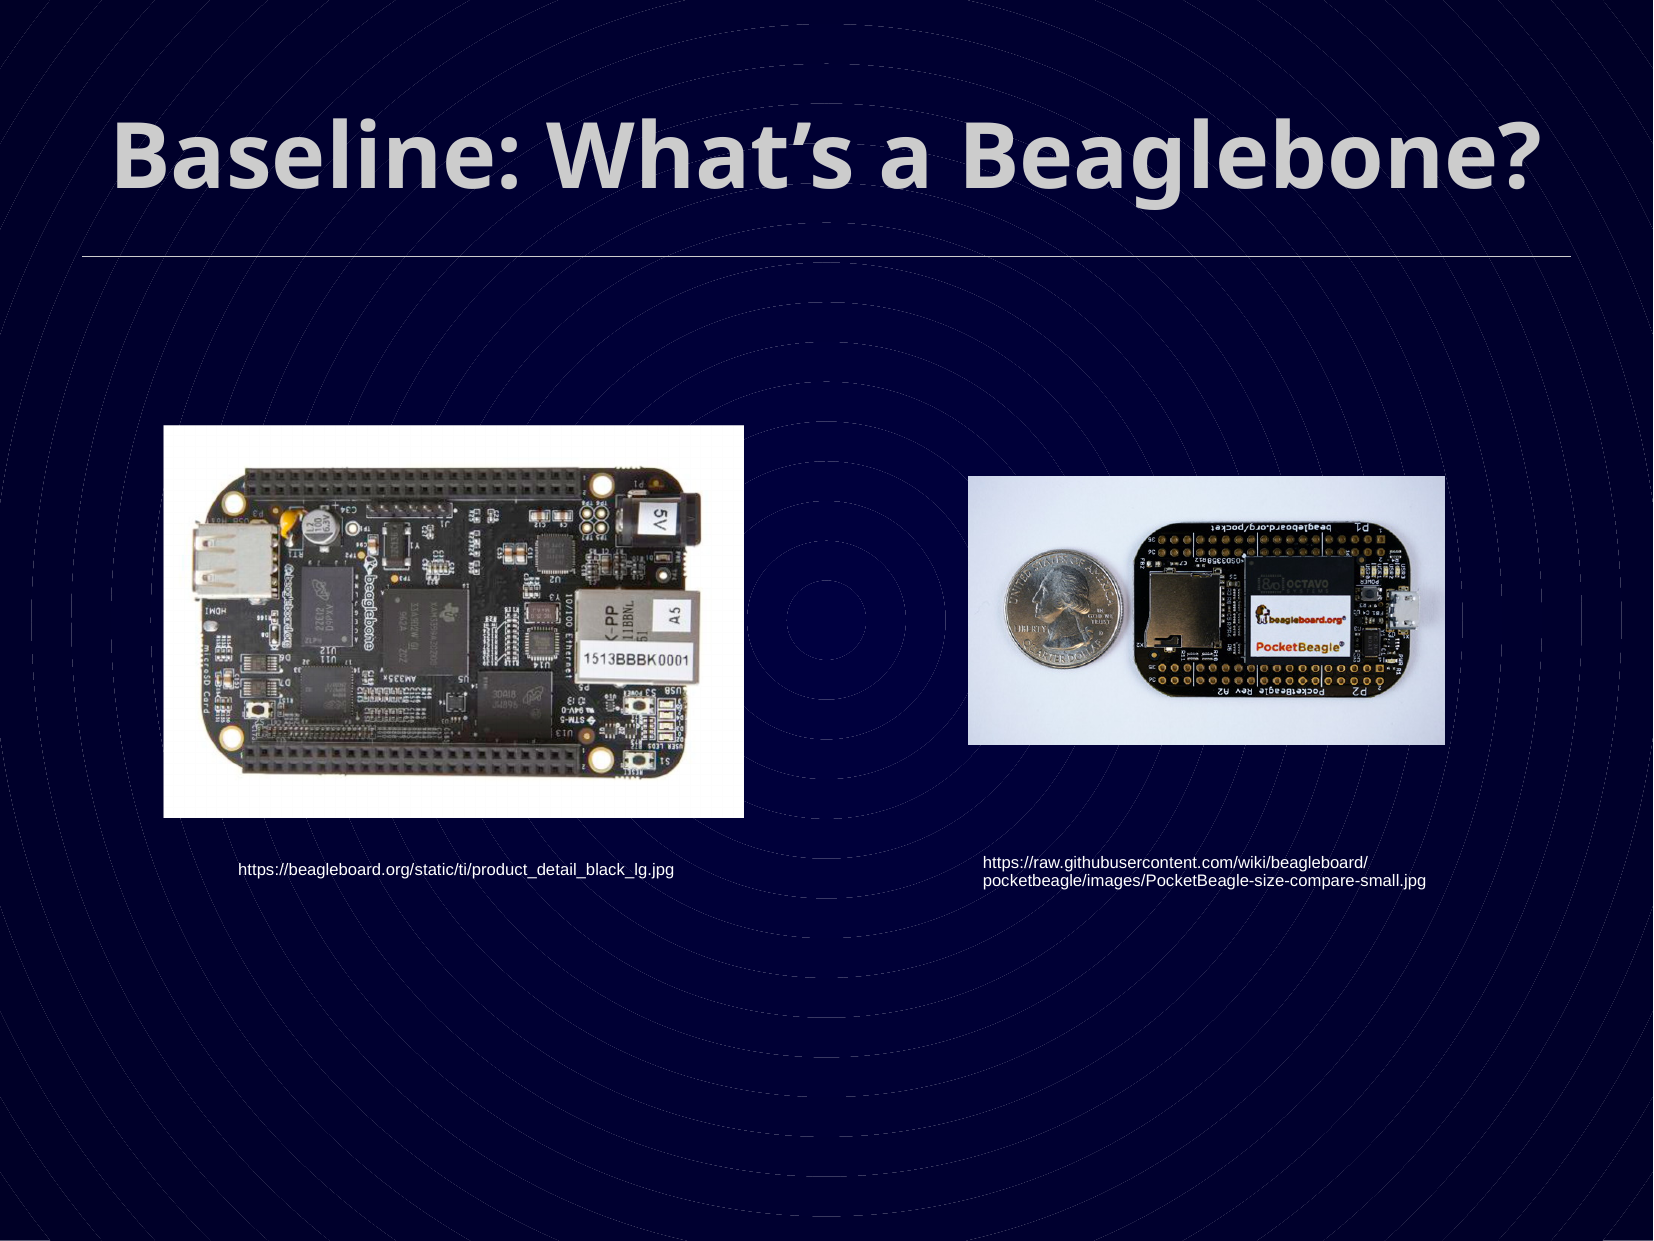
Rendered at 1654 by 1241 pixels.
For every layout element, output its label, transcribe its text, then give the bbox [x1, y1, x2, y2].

picture [968, 476, 1445, 745]
title Baseline: What’s a Beaglebone? [82, 49, 1571, 257]
picture [163, 425, 744, 818]
text_box https://beagleboard.org/static/ti/product_detail_black_lg.jpg [223, 852, 697, 887]
text_box https://raw.githubusercontent.com/wiki/beagleboard/pocketbeagle/images/PocketBeagle-size-compare-small.jpg [968, 845, 1465, 898]
